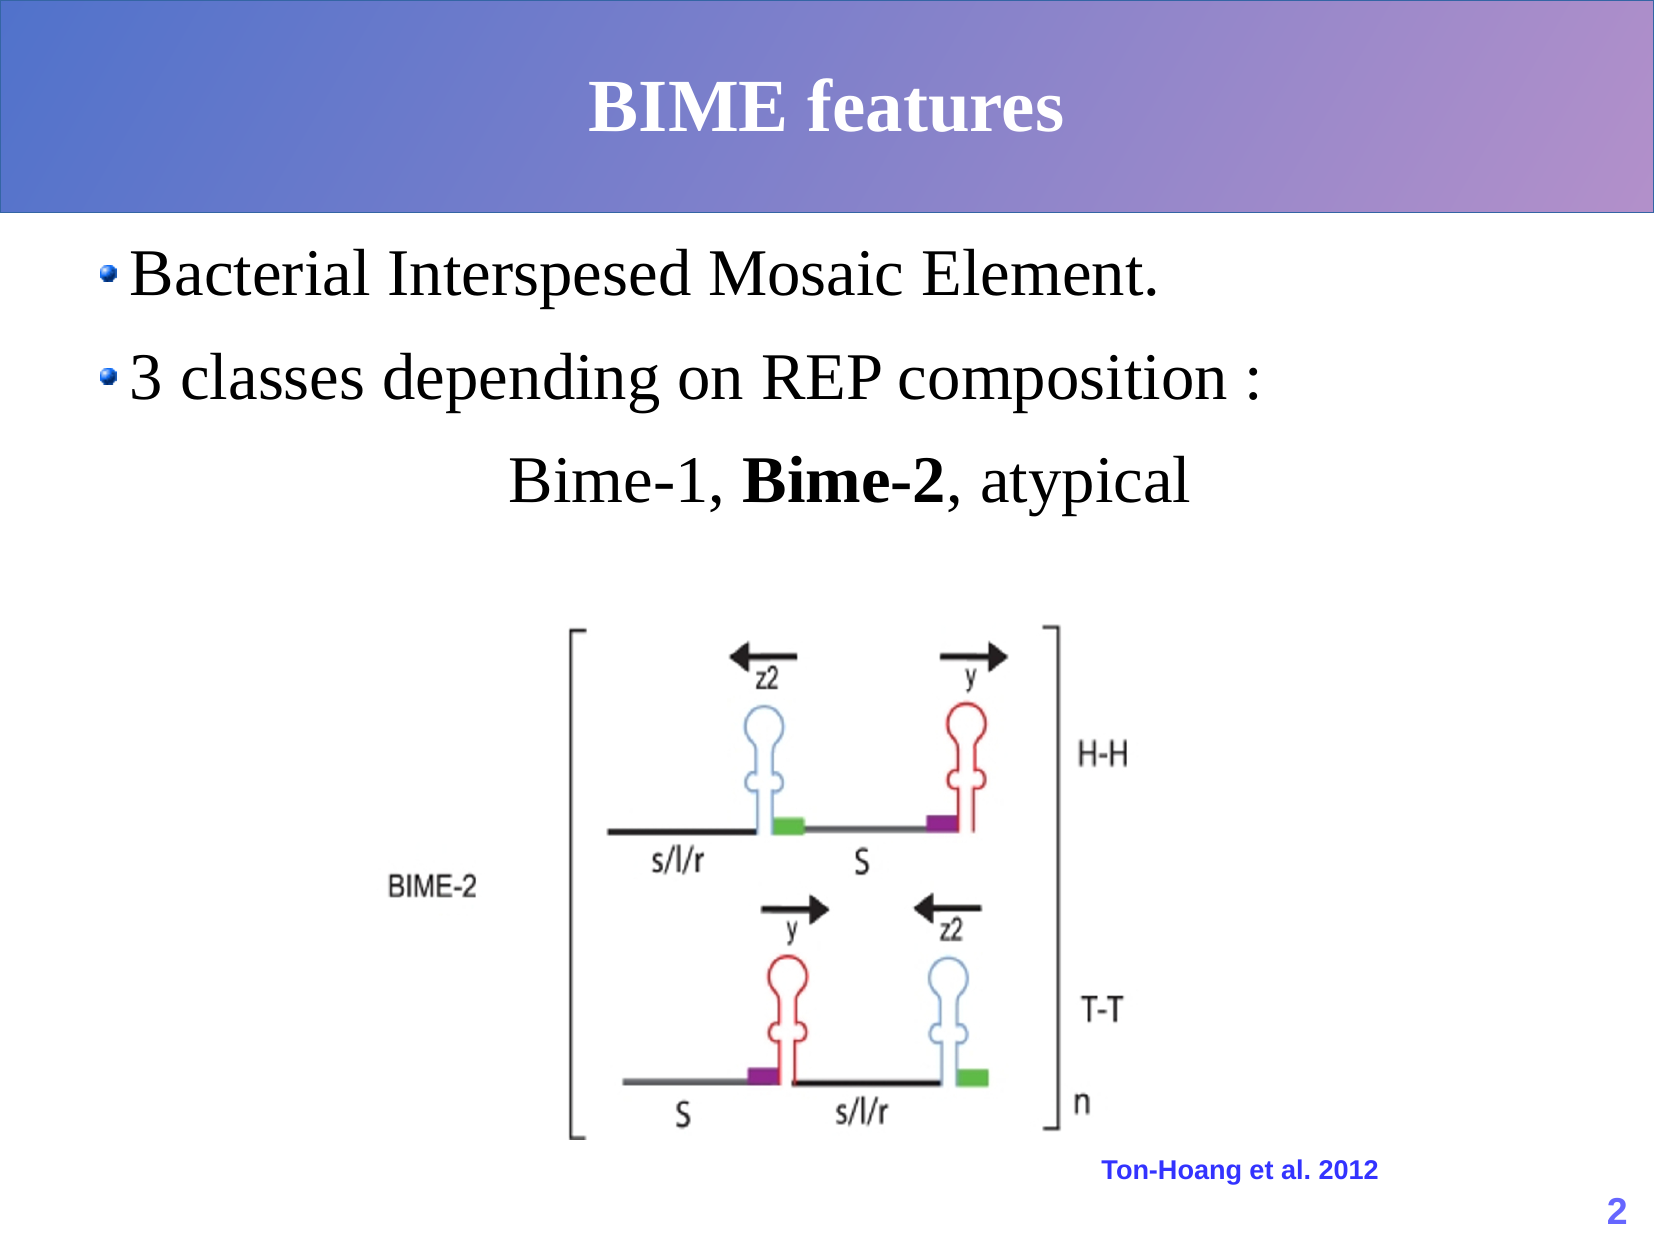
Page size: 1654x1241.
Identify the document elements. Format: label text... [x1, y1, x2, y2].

picture [374, 599, 1140, 1140]
text_box 2 [1592, 1183, 1641, 1241]
list Bacterial Interspesed Mosaic Element. 3 classes depending on REP composition : Bime-1, Bime-2, atypical [82, 236, 1571, 1158]
title BIME features [82, 23, 1571, 189]
text_box Ton-Hoang et al. 2012 [1086, 1147, 1405, 1193]
